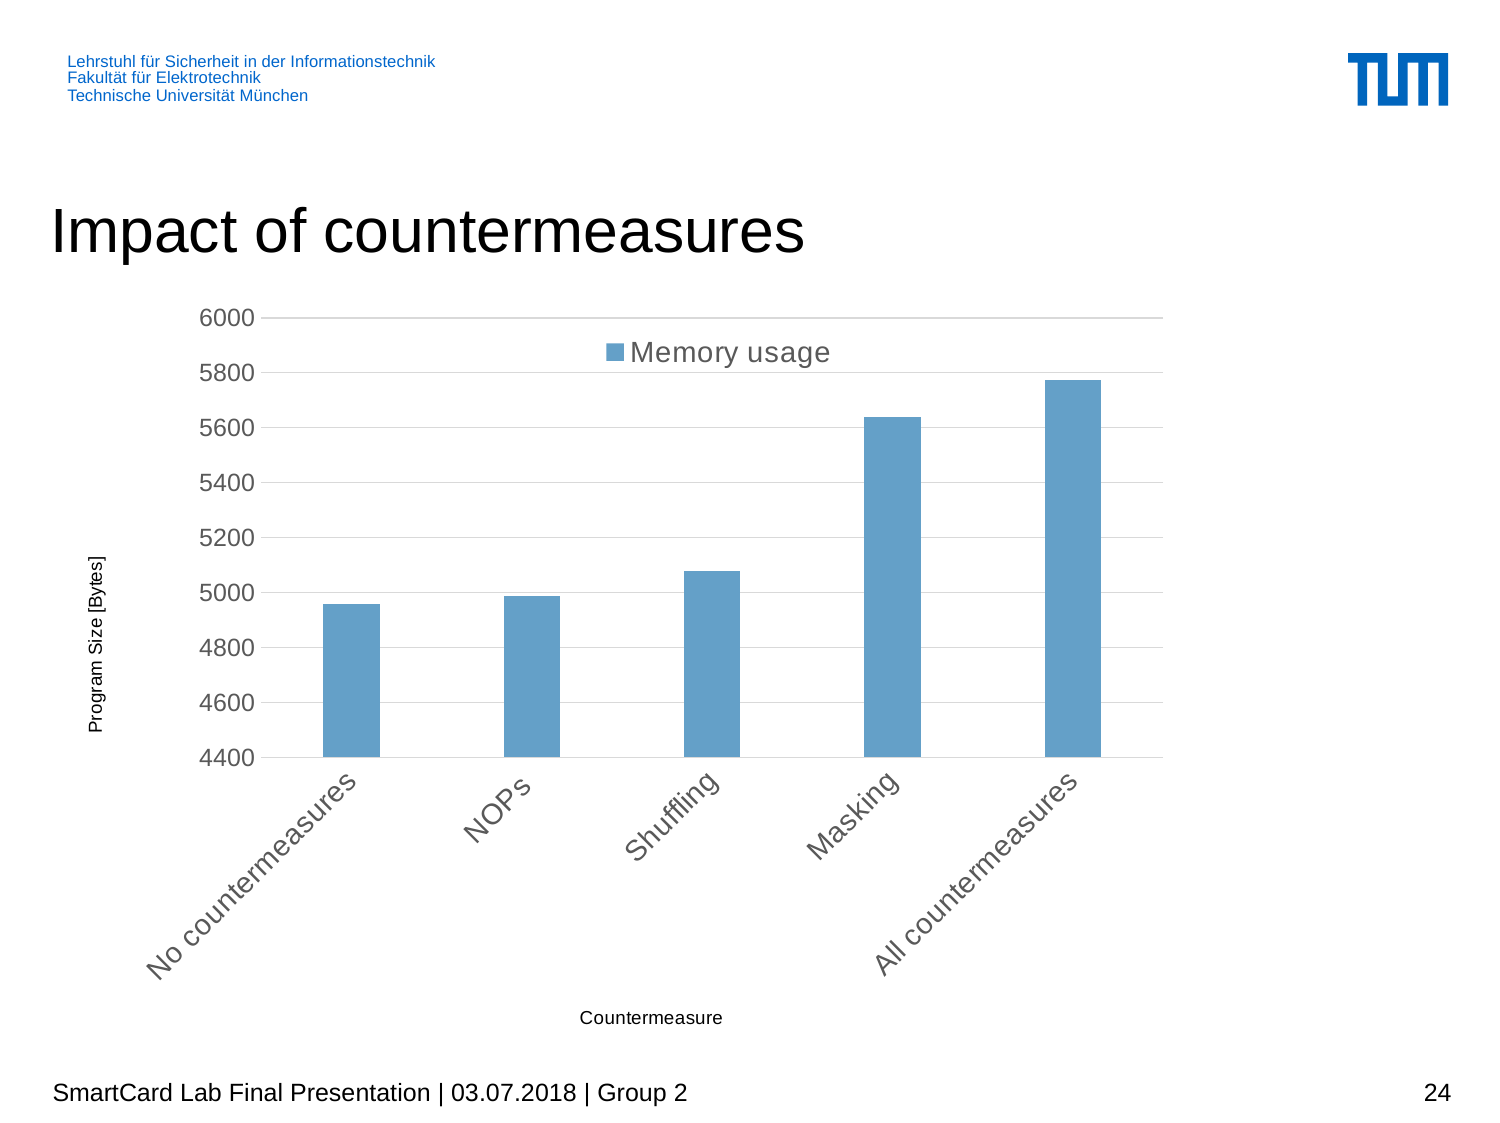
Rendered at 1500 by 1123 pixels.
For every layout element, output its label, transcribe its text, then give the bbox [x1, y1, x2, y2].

title Impact of countermeasures [50, 195, 1450, 266]
chart [52, 289, 1449, 1060]
